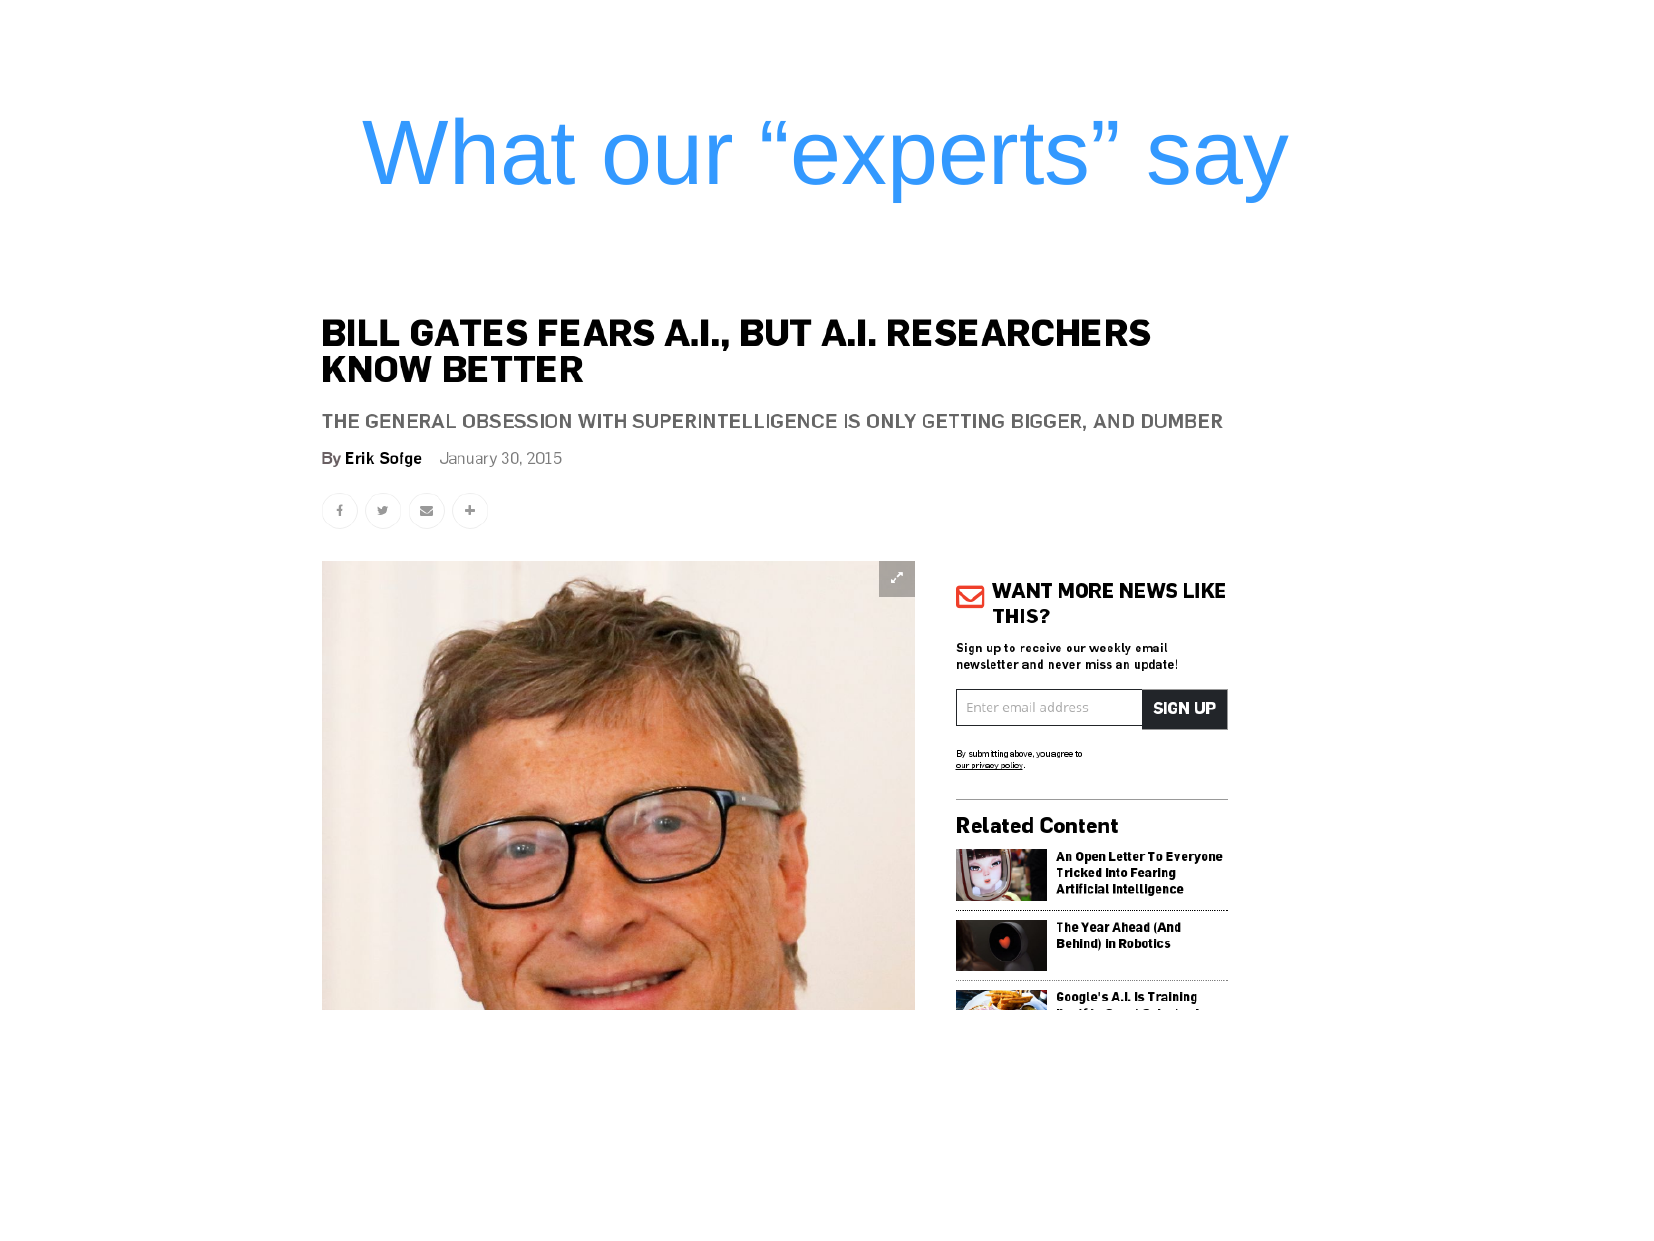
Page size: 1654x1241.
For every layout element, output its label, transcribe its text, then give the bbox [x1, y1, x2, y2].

picture [177, 290, 1477, 1010]
title What our “experts” say [82, 49, 1571, 257]
